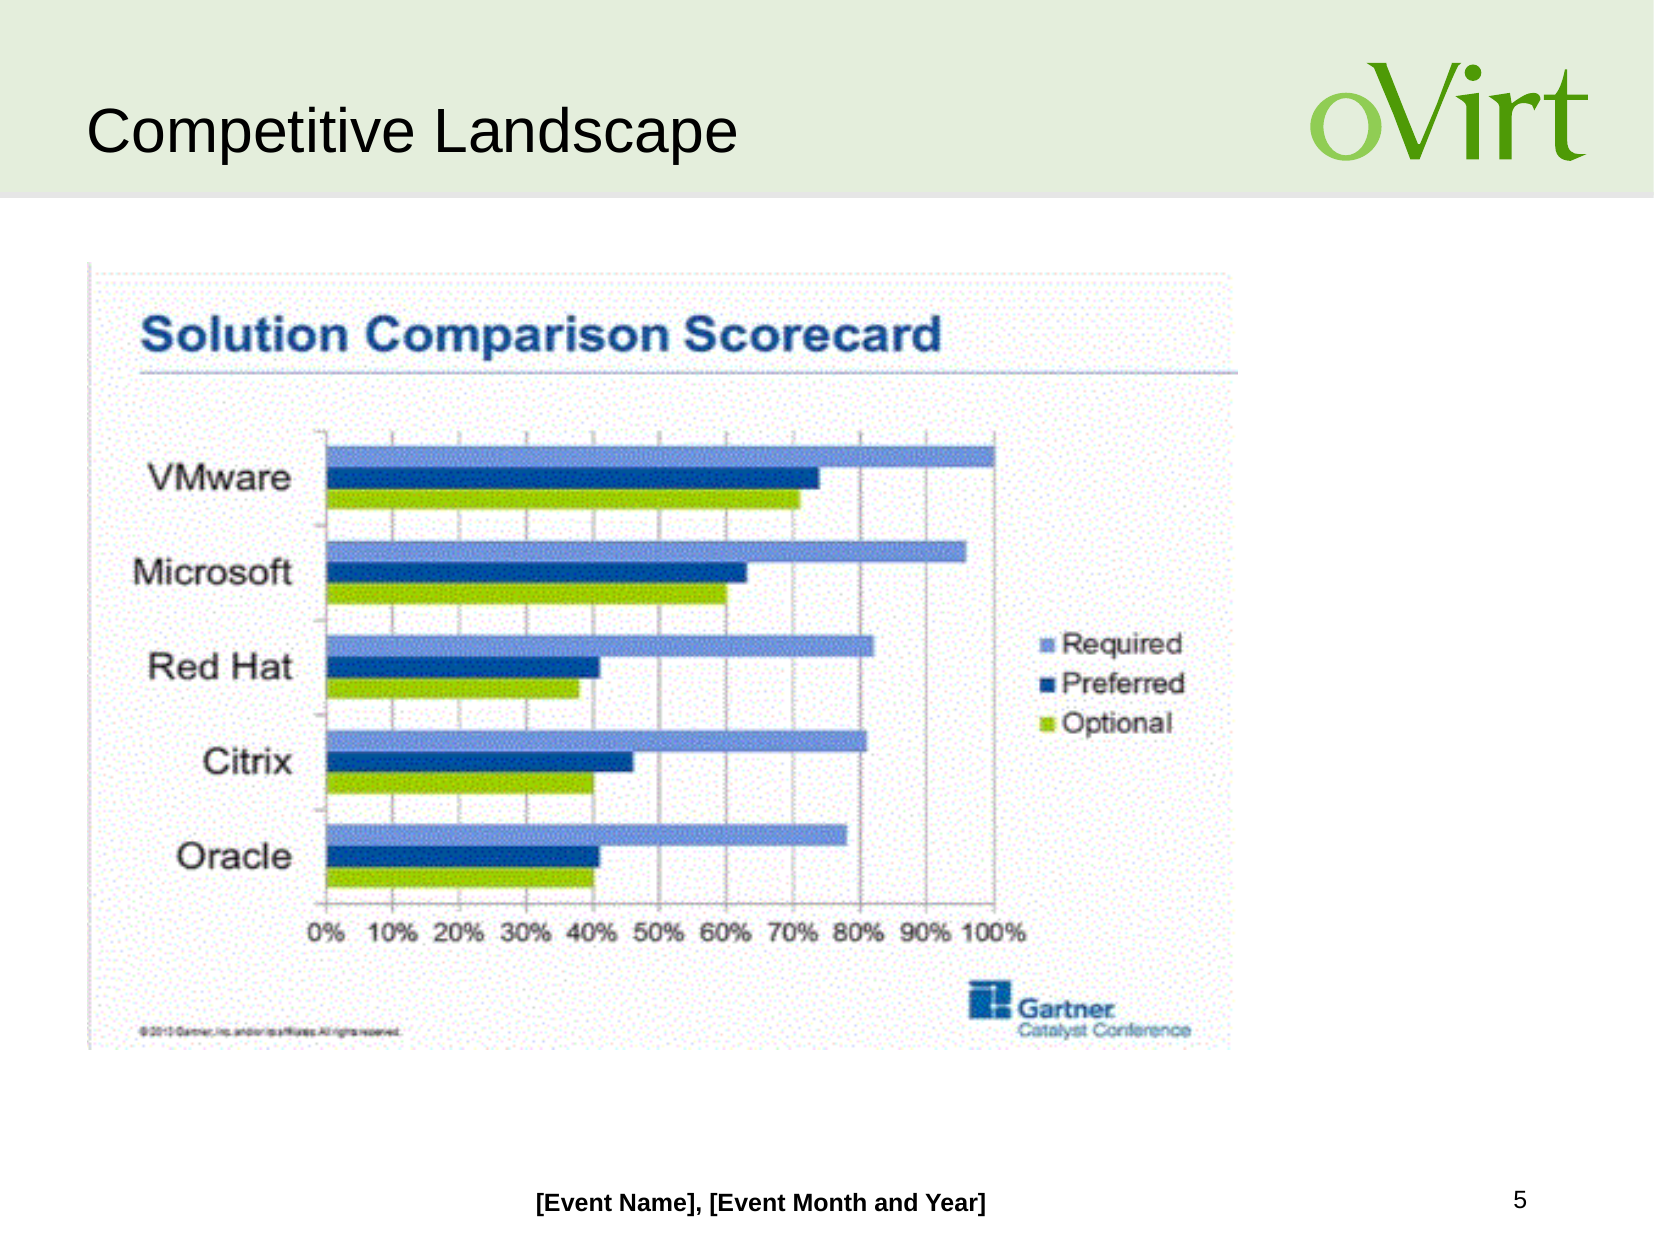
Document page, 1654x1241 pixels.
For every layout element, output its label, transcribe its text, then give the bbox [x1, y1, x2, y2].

title Competitive Landscape [86, 36, 1307, 225]
picture [87, 262, 1238, 1051]
